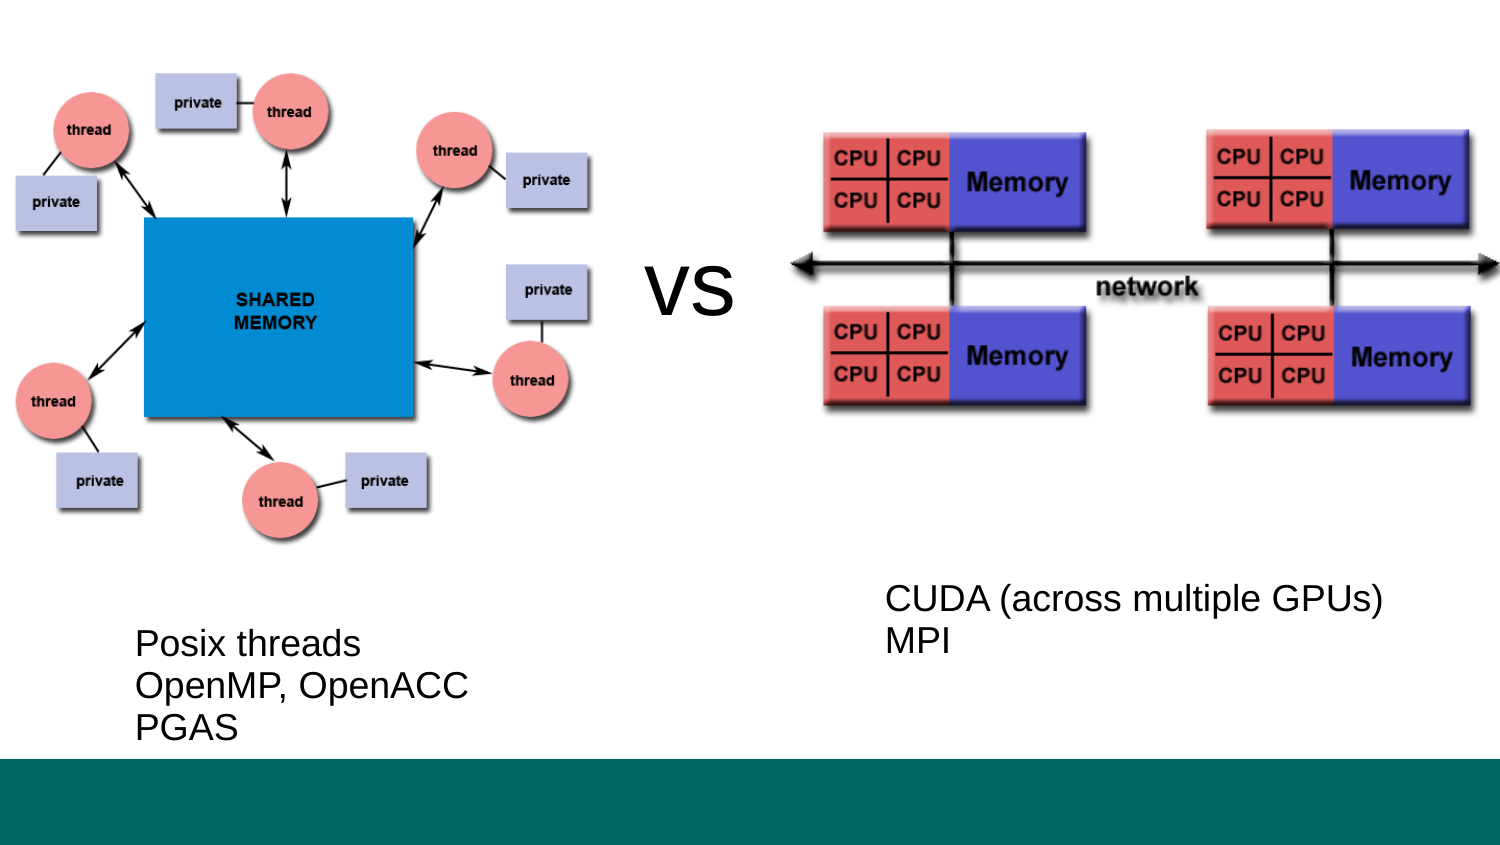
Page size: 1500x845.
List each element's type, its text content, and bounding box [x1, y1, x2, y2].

picture [780, 125, 1500, 421]
text_box vs [630, 225, 796, 343]
picture [0, 44, 602, 557]
text_box Posix threads OpenMP, OpenACC PGAS [120, 615, 526, 757]
text_box CUDA (across multiple GPUs) MPI [870, 570, 1456, 712]
